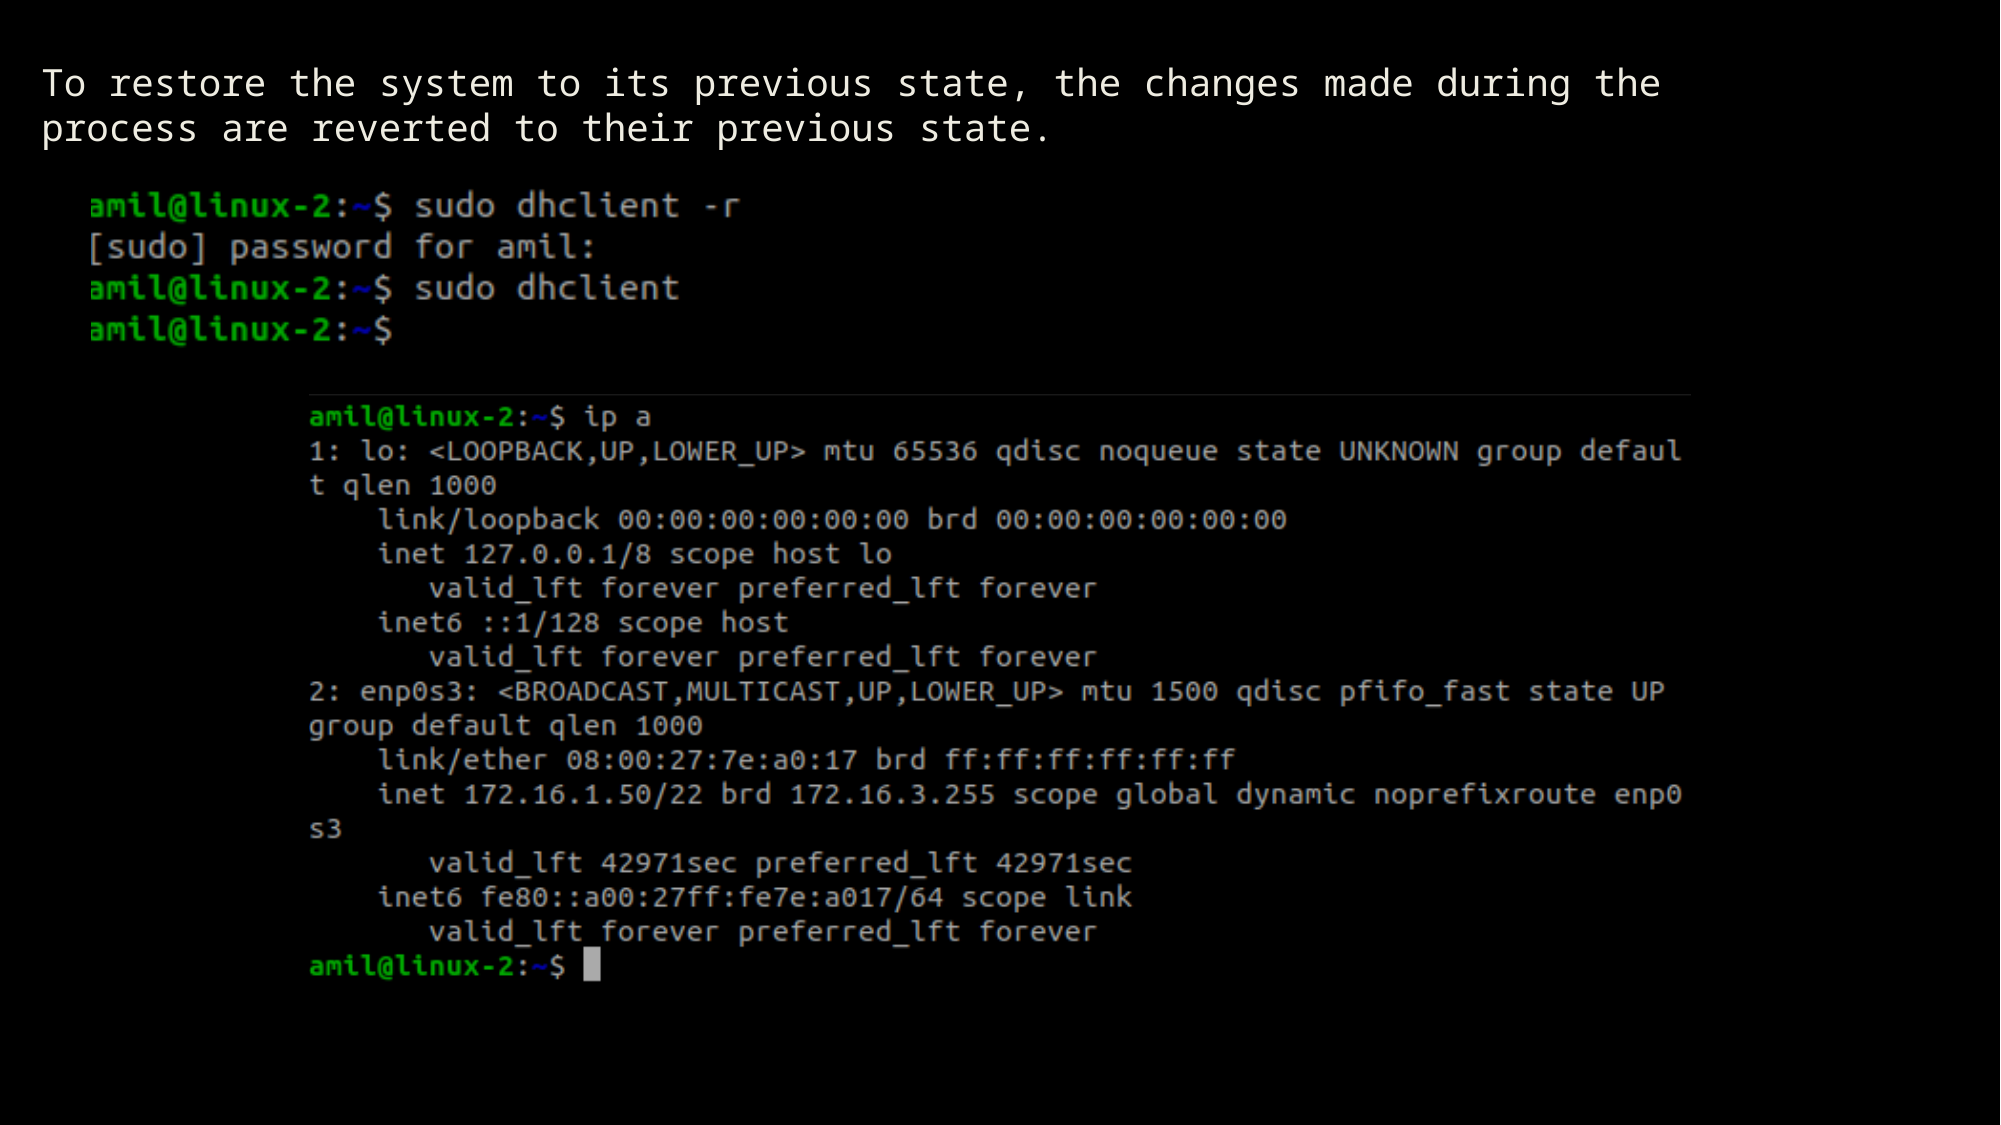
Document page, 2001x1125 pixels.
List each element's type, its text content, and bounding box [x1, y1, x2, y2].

picture [309, 394, 1691, 1033]
picture [91, 181, 809, 371]
text_box To restore the system to its previous state, the changes made during the process are reverted to their previous state. [26, 51, 1761, 157]
